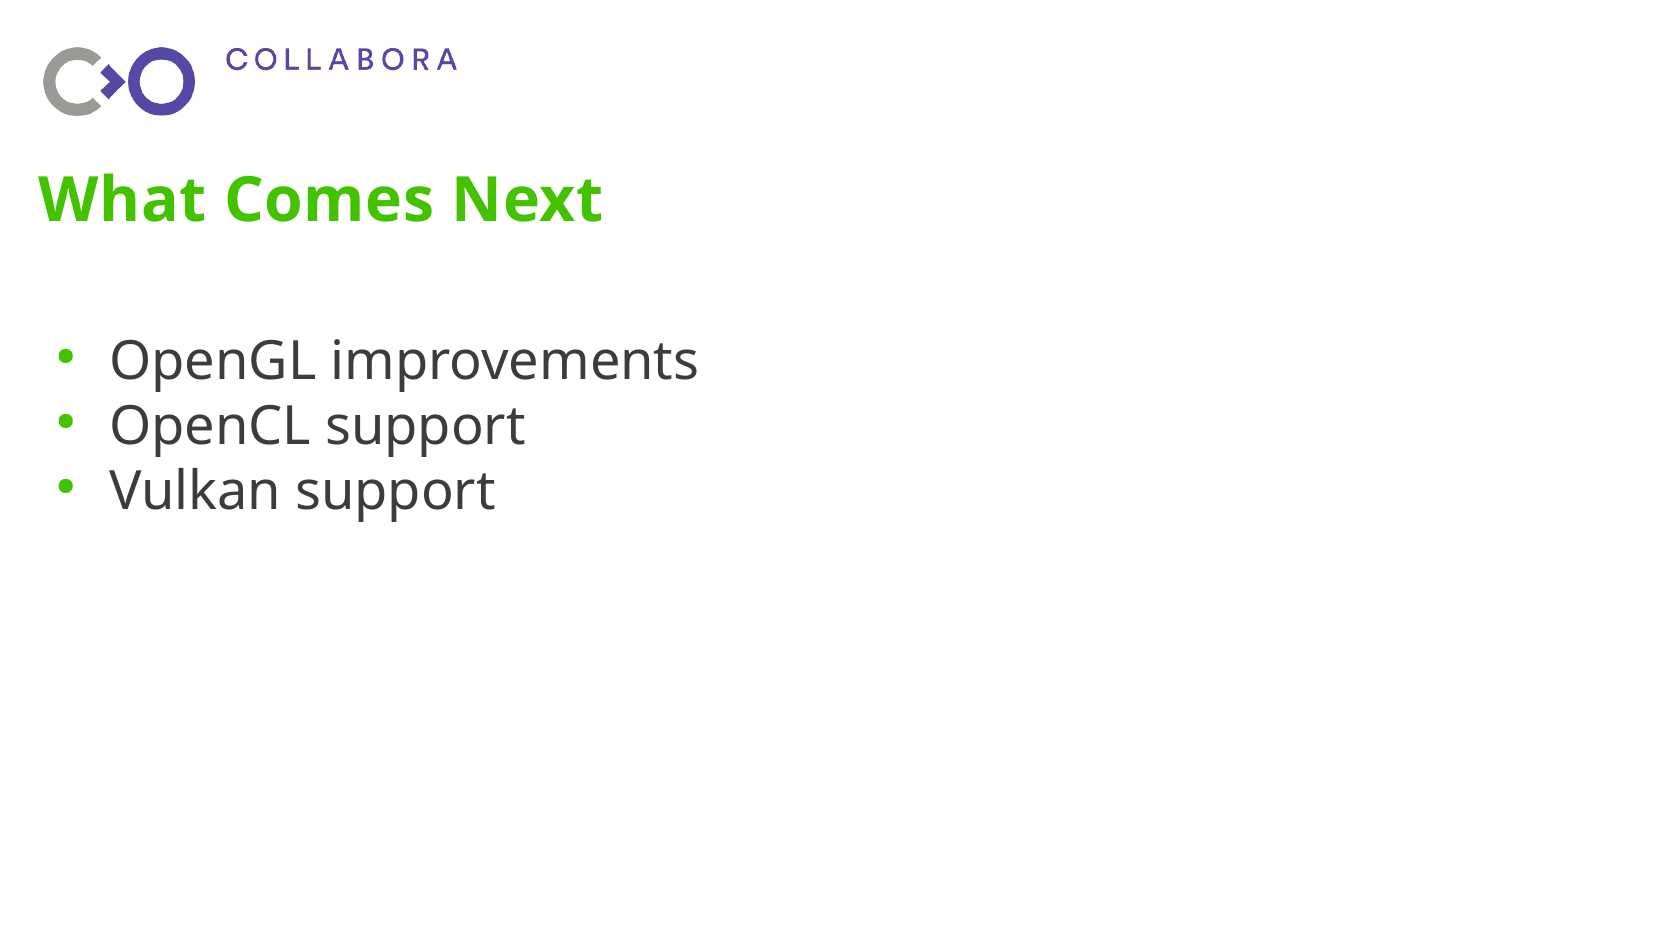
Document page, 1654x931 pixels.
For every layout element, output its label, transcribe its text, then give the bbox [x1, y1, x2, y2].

list OpenGL improvements OpenCL support Vulkan support [38, 325, 1614, 581]
picture [43, 47, 457, 116]
title What Comes Next [38, 159, 1614, 216]
